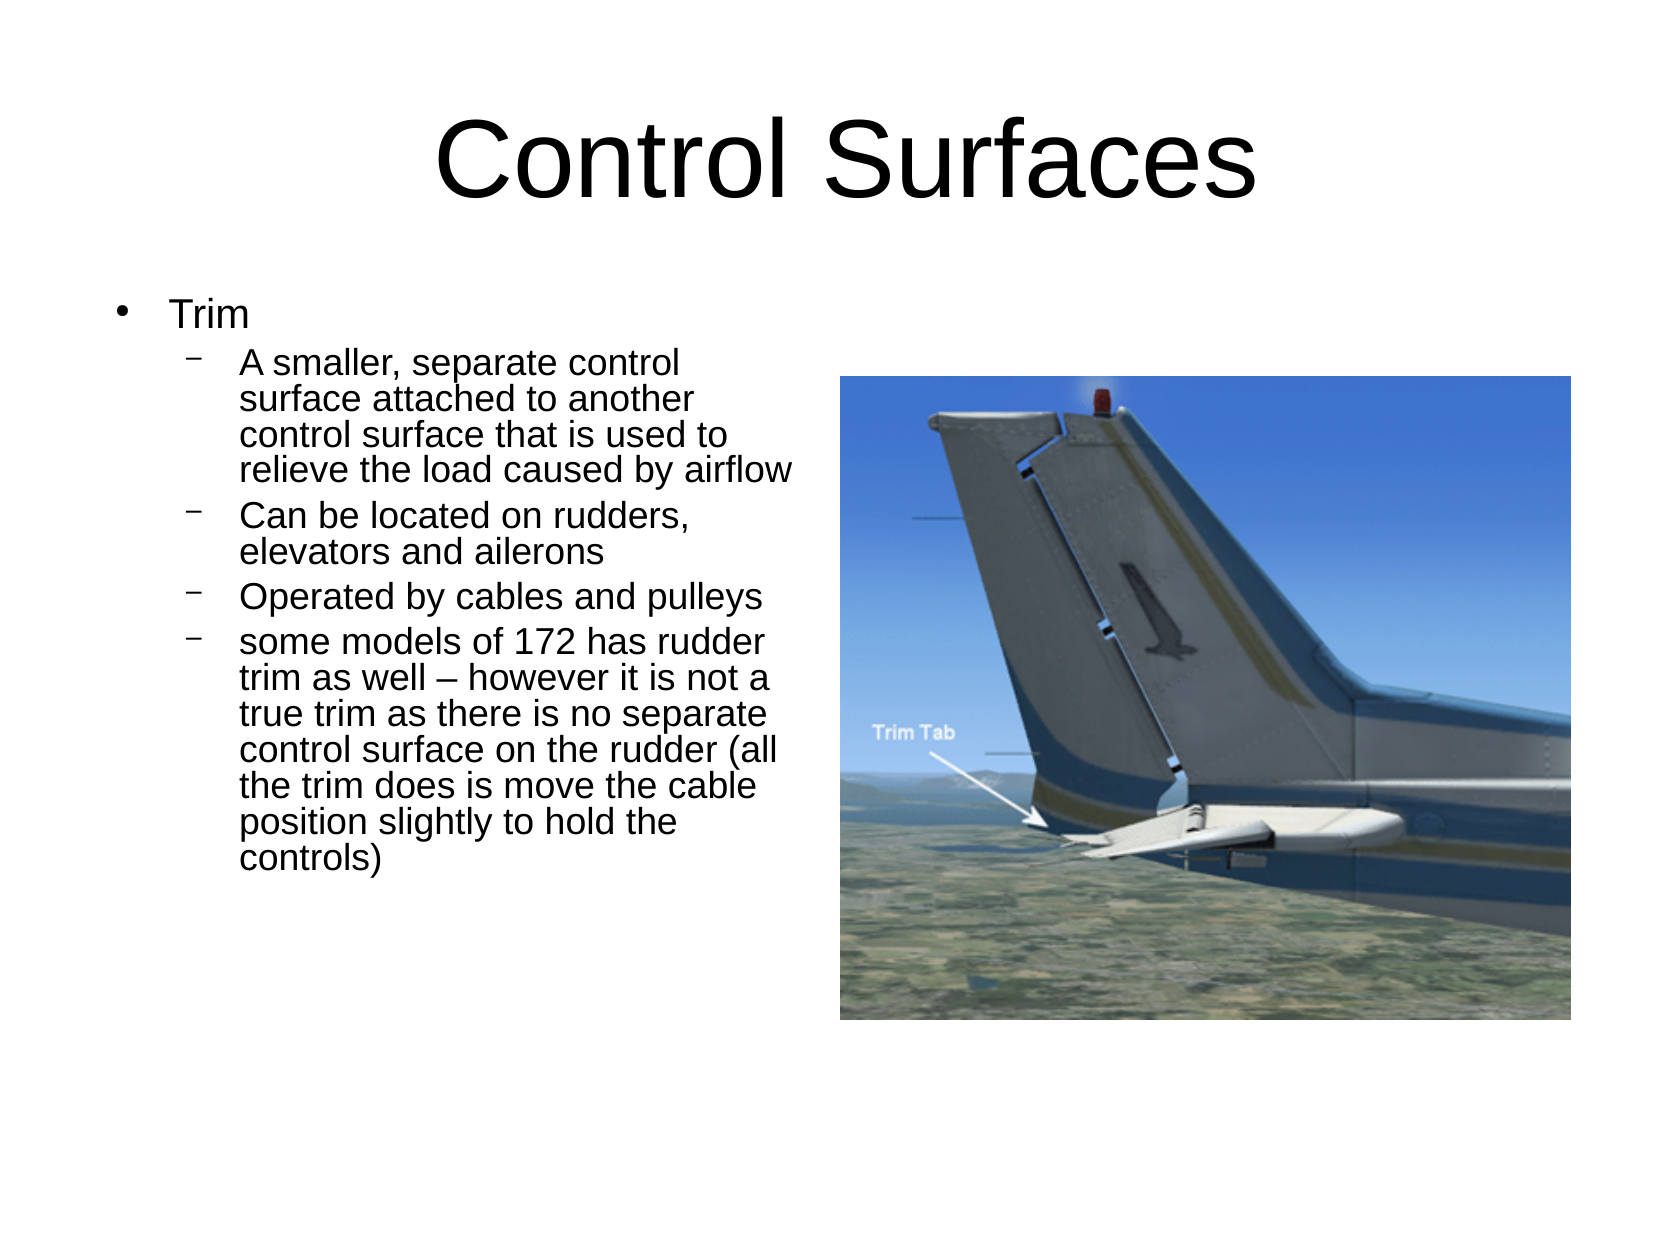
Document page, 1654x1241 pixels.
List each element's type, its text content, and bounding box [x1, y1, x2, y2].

picture [840, 376, 1571, 1020]
list Trim A smaller, separate control surface attached to another control surface that is used to relieve the load caused by airflow Can be located on rudders, elevators and ailerons Operated by cables and pulleys some models of 172 has rudder trim as well – however it is not a true trim as there is no separate control surface on the rudder (all the trim does is move the cable position slightly to hold the controls) [82, 289, 813, 1108]
title Control Surfaces [82, 49, 1571, 257]
